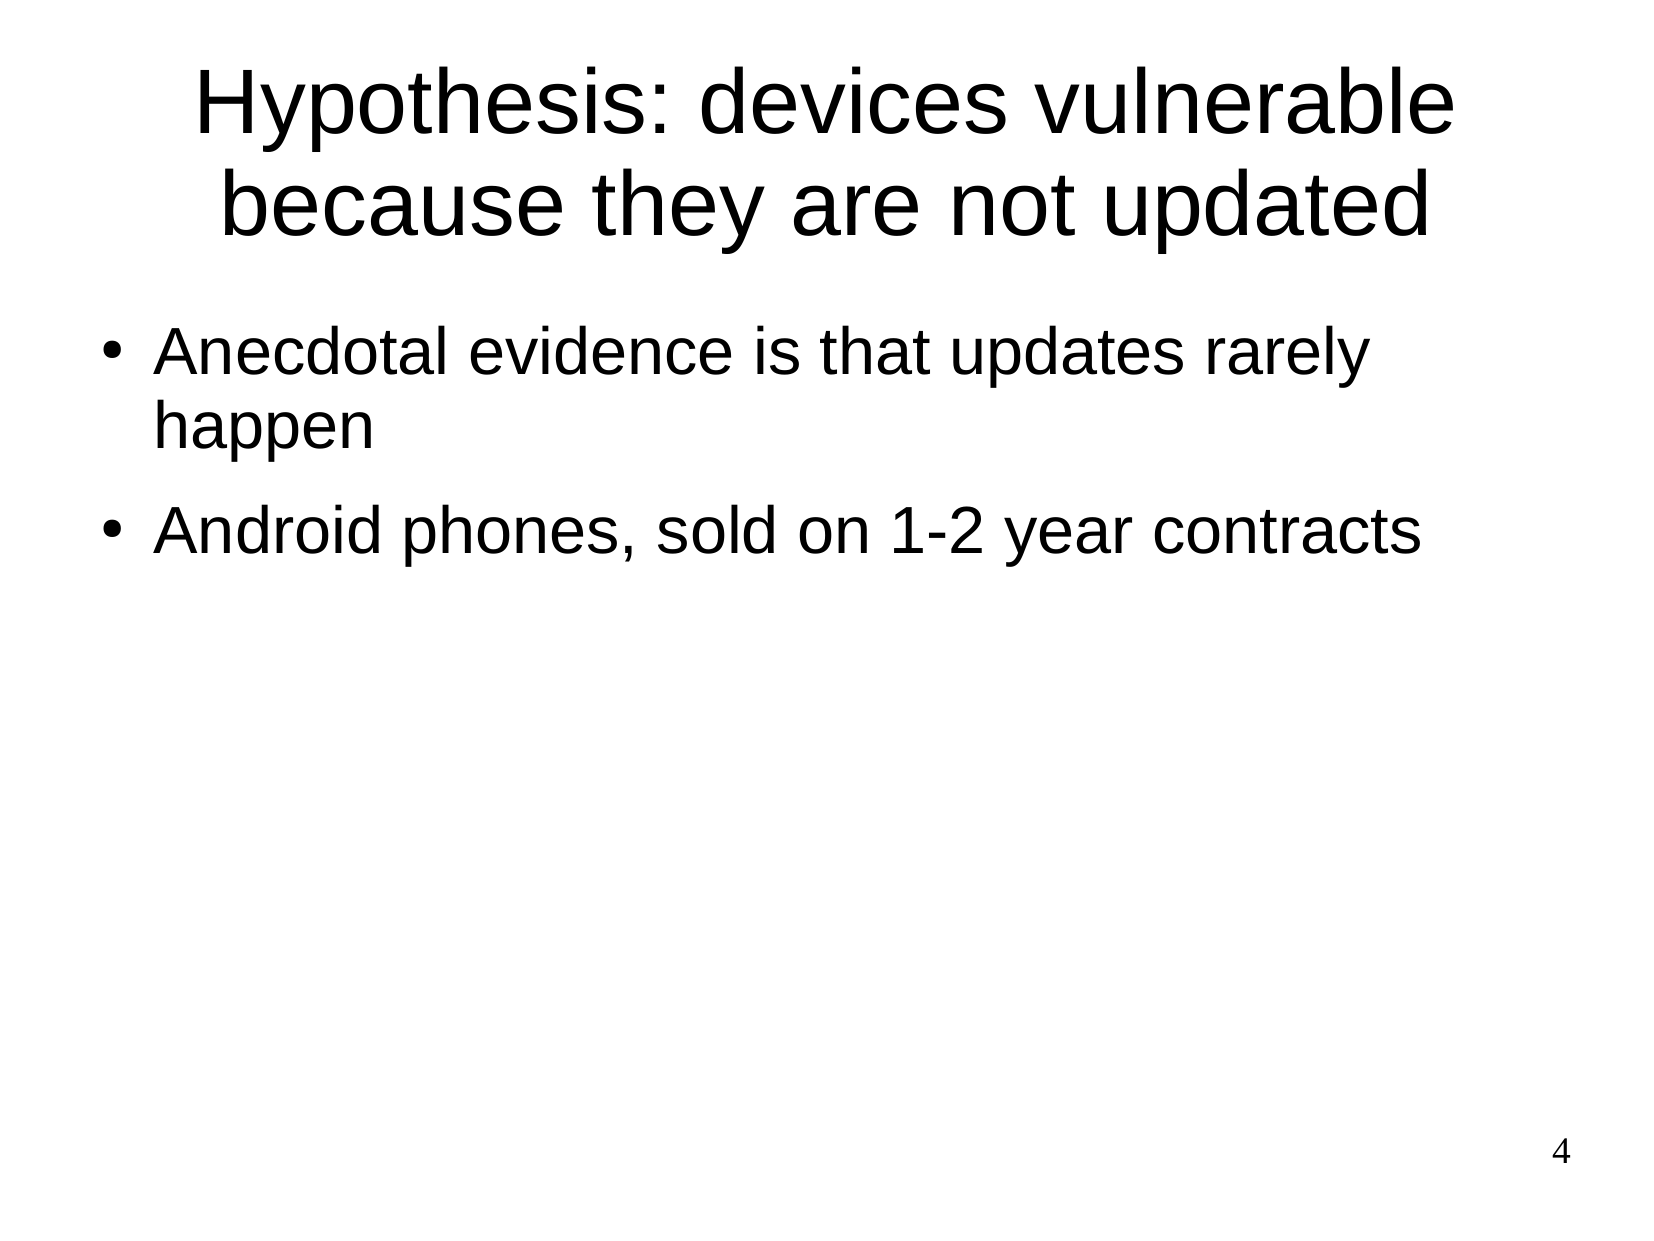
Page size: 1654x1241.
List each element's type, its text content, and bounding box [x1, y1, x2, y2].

title Hypothesis: devices vulnerable because they are not updated [82, 49, 1571, 257]
list Anecdotal evidence is that updates rarely happen Android phones, sold on 1-2 year contracts [82, 313, 1571, 1133]
